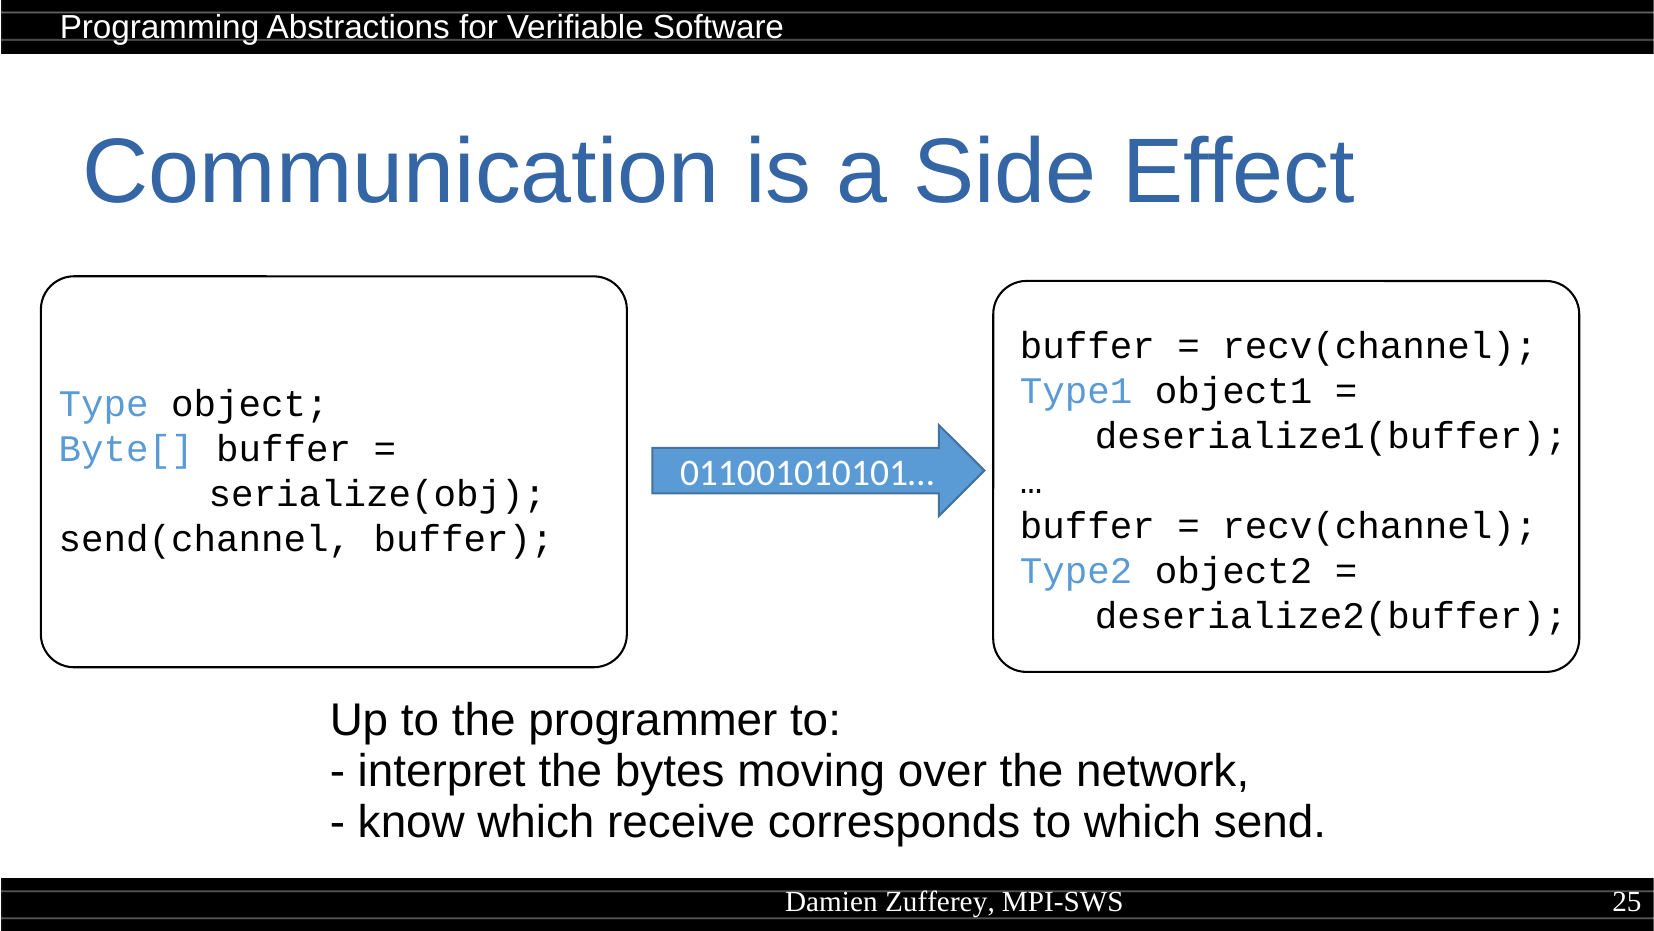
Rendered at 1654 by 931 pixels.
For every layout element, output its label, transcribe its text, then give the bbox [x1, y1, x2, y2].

picture [1, 878, 1654, 931]
text_box [993, 280, 1580, 672]
title Communication is a Side Effect [82, 92, 1571, 249]
text_box Type object; Byte[] buffer = serialize(obj); send(channel, buffer); [43, 371, 597, 567]
text_box 011001010101… [652, 425, 985, 517]
text_box Up to the programmer to: - interpret the bytes moving over the network, - know which receive corresponds to which send. [315, 686, 1342, 856]
text_box [40, 276, 627, 668]
picture [1, 0, 1654, 54]
text_box buffer = recv(channel); Type1 object1 = deserialize1(buffer); … buffer = recv(channel); Type2 object2 = deserialize2(buffer); [1005, 314, 1591, 644]
